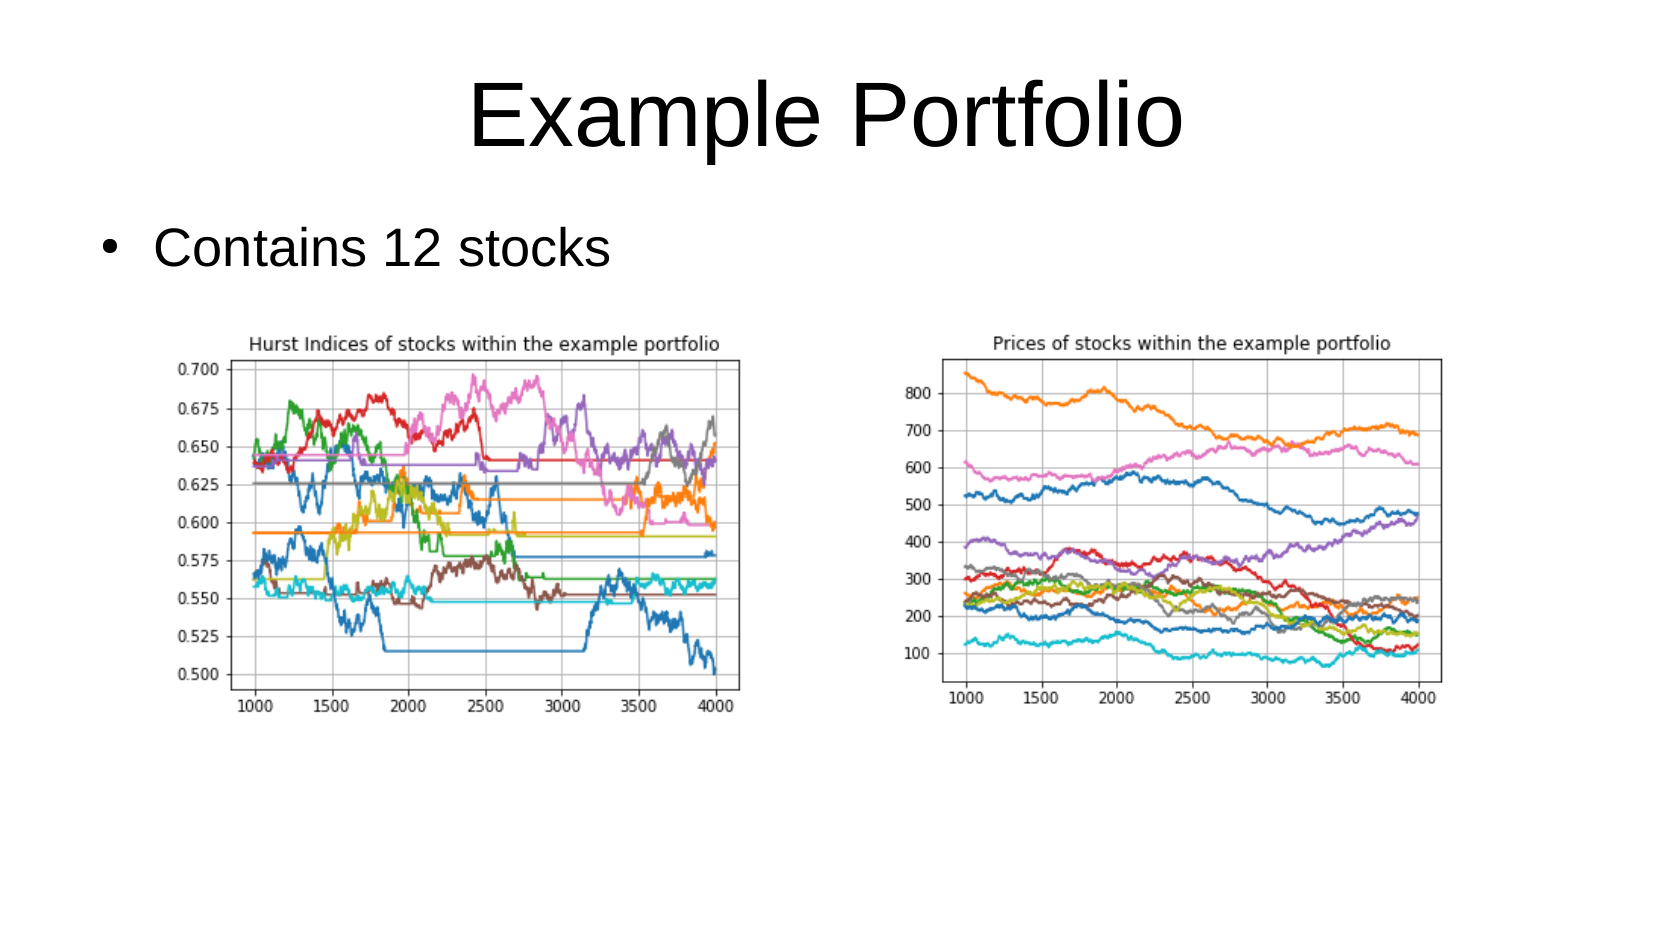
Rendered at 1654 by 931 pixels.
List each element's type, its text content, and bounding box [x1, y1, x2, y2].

list Contains 12 stocks [82, 217, 1571, 758]
picture [862, 307, 1505, 736]
title Example Portfolio [82, 37, 1571, 193]
picture [149, 307, 804, 744]
